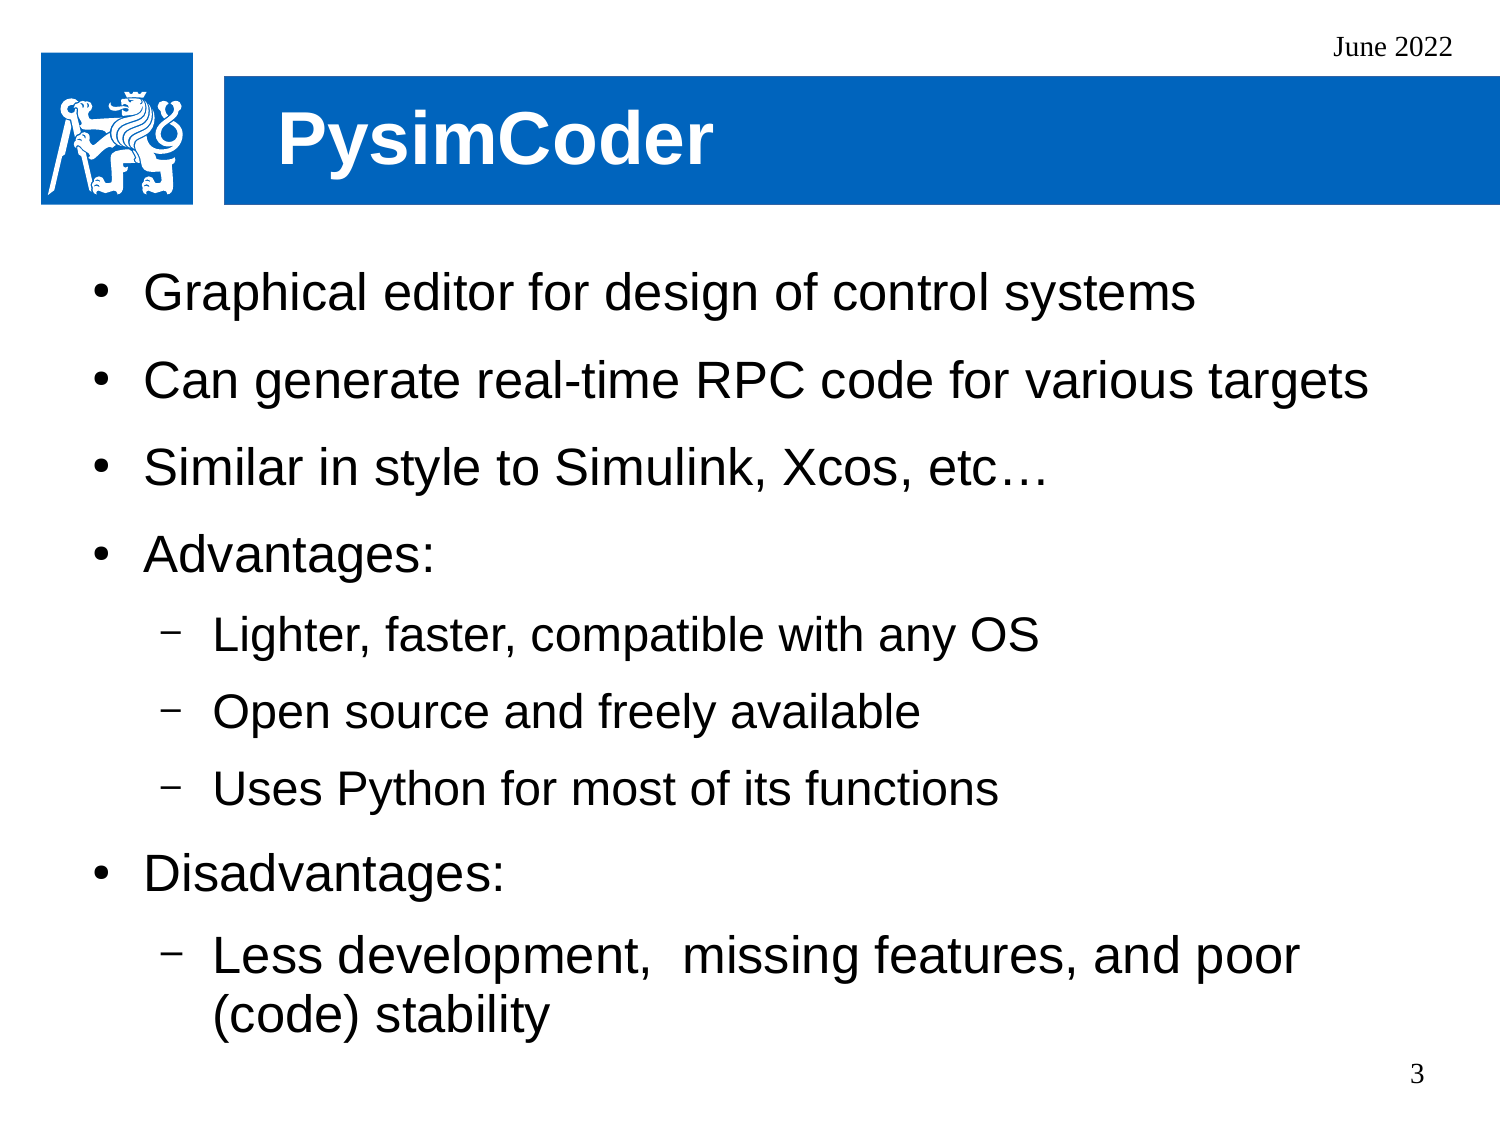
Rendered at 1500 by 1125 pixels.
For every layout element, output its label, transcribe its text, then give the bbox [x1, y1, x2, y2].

title PysimCoder [277, 44, 1500, 181]
list Graphical editor for design of control systems Can generate real-time RPC code for various targets Similar in style to Simulink, Xcos, etc… Advantages: Lighter, faster, compatible with any OS Open source and freely available Uses Python for most of its functions Disadvantages: Less development, missing features, and poor (code) stability [75, 263, 1463, 1051]
